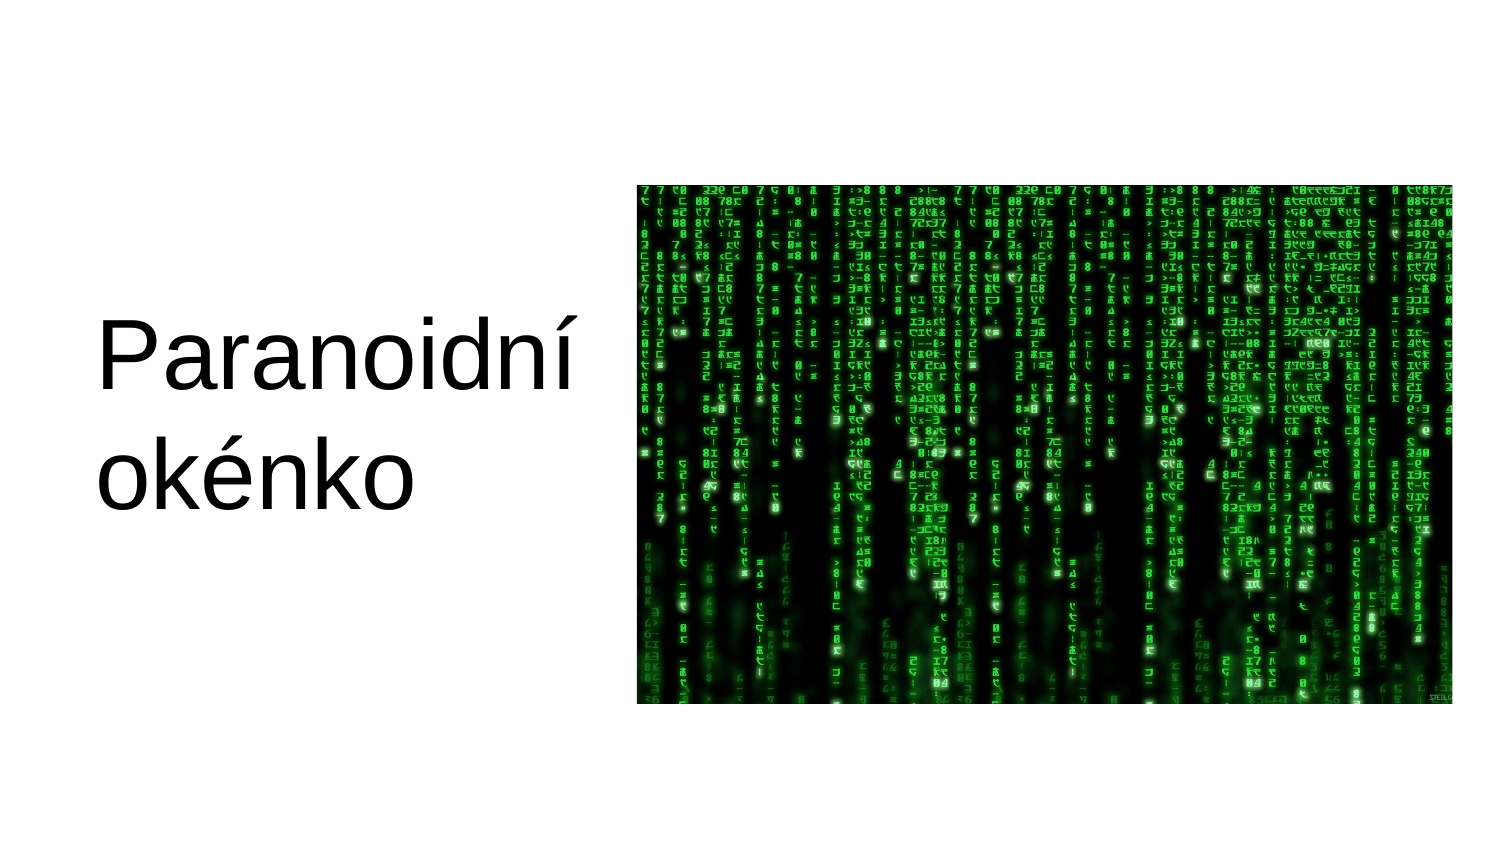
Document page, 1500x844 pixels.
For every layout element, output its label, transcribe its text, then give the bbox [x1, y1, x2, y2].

title Paranoidní okénko [80, 73, 1125, 745]
picture [636, 185, 1453, 704]
